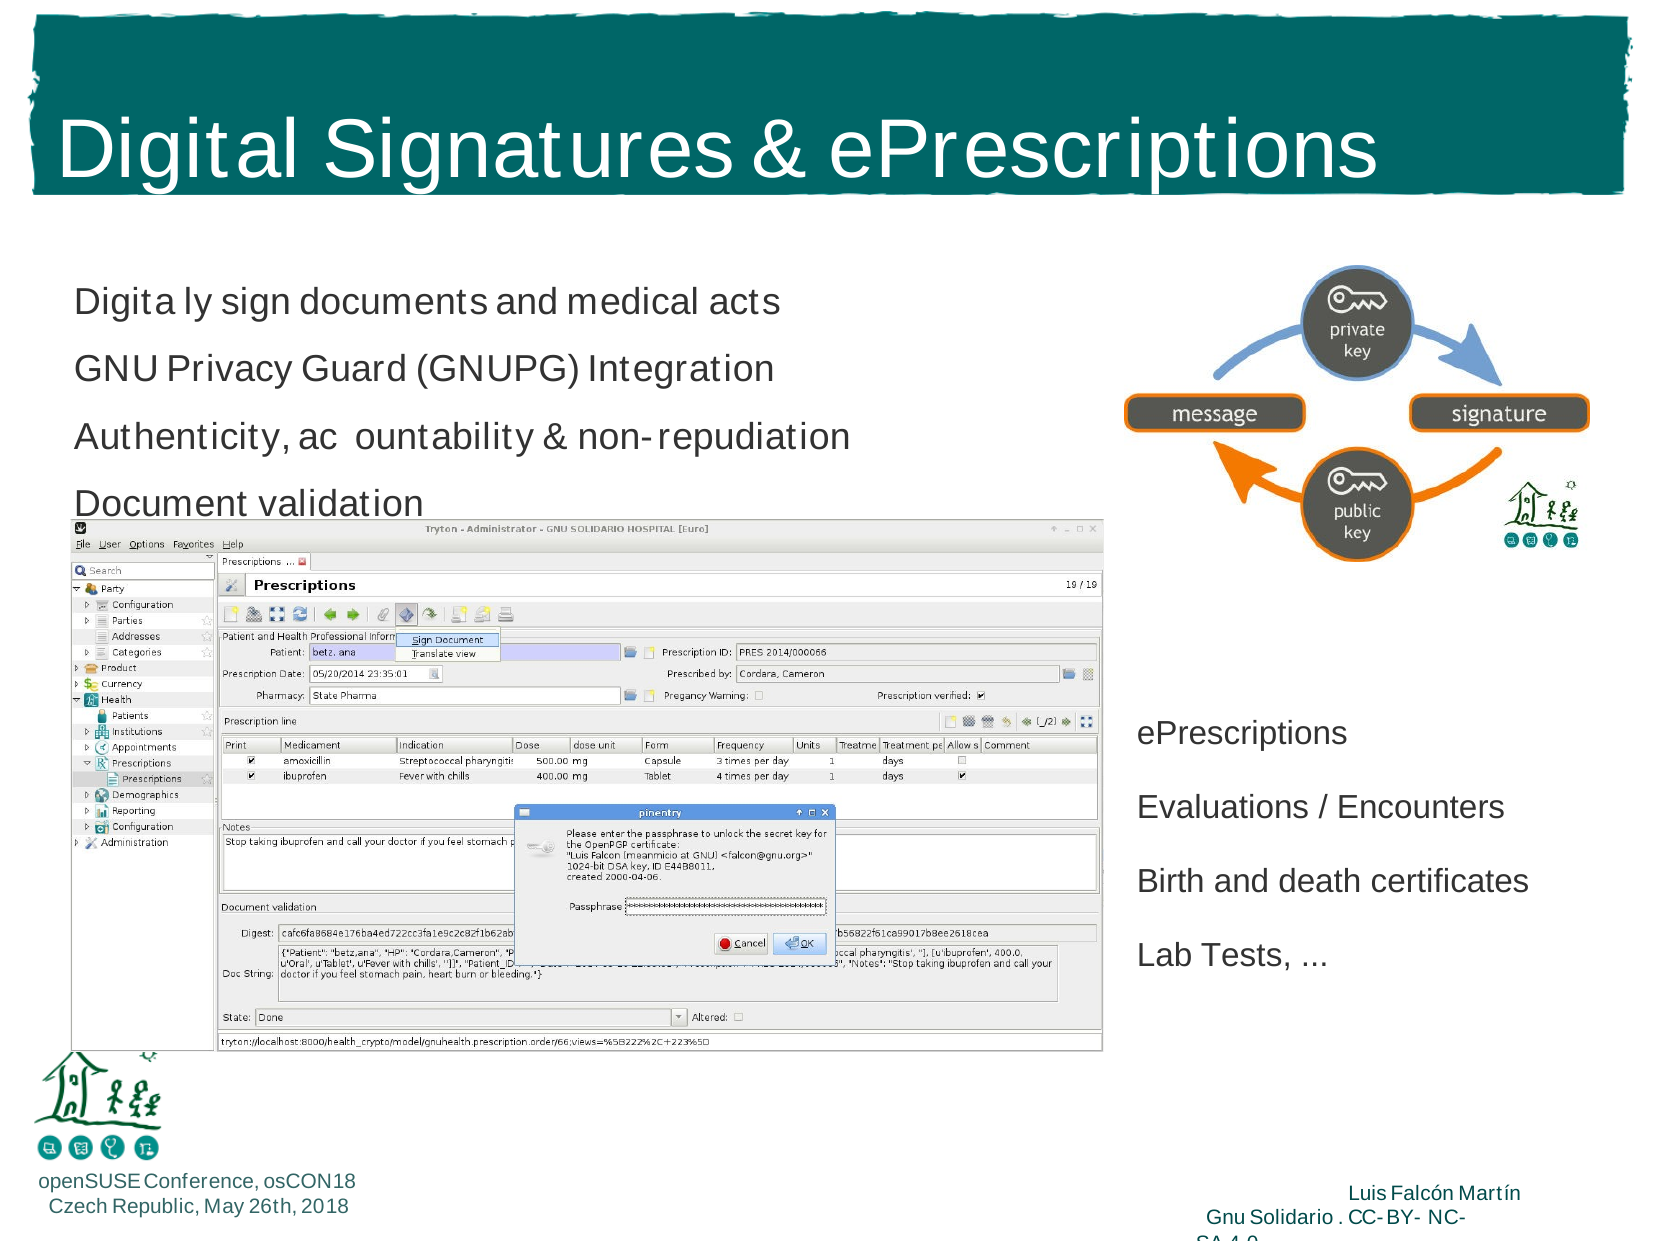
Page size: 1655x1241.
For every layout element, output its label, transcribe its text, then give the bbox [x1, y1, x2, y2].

text_box LuisFalcónMartín GnuSolidario.CC-BY-NC-SA4.0 [1193, 1179, 1531, 1230]
text_box ePrescriptions Evaluations / Encounters Birth and death certificates Lab Tests, ... [1134, 676, 1534, 937]
text_box Digitalysigndocumentsandmedicalacts GNUPrivacyGuard(GNUPG)Integration Authenticity,acountability&non-repudiation Documentvalidation [71, 254, 871, 499]
text_box [1124, 266, 1590, 561]
text_box openSUSEConference,osCON18 CzechRepublic,May26th,2018 [36, 1167, 361, 1218]
title DigitalSignatures&ePrescriptions [48, 74, 1607, 179]
text_box [71, 520, 1104, 1052]
